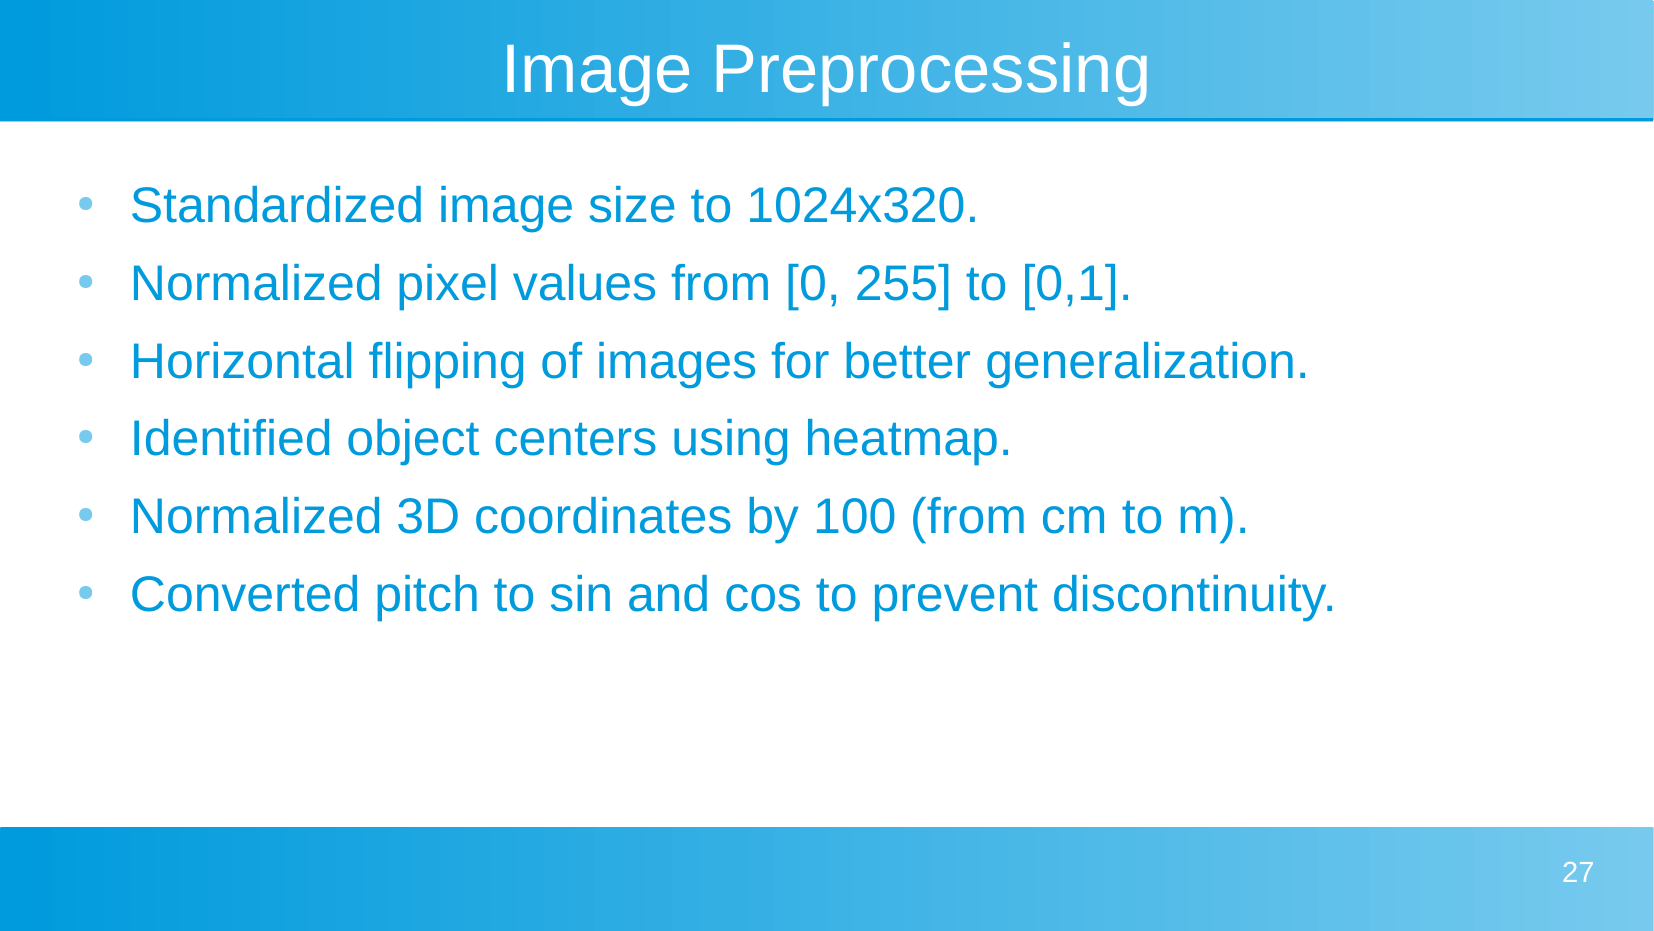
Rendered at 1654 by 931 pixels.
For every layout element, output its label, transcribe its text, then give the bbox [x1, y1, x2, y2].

title Image Preprocessing [59, 29, 1595, 108]
list Standardized image size to 1024x320. Normalized pixel values from [0, 255] to [0,1]. Horizontal flipping of images for better generalization. Identified object centers using heatmap. Normalized 3D coordinates by 100 (from cm to m). Converted pitch to sin and cos to prevent discontinuity. [59, 177, 1595, 768]
